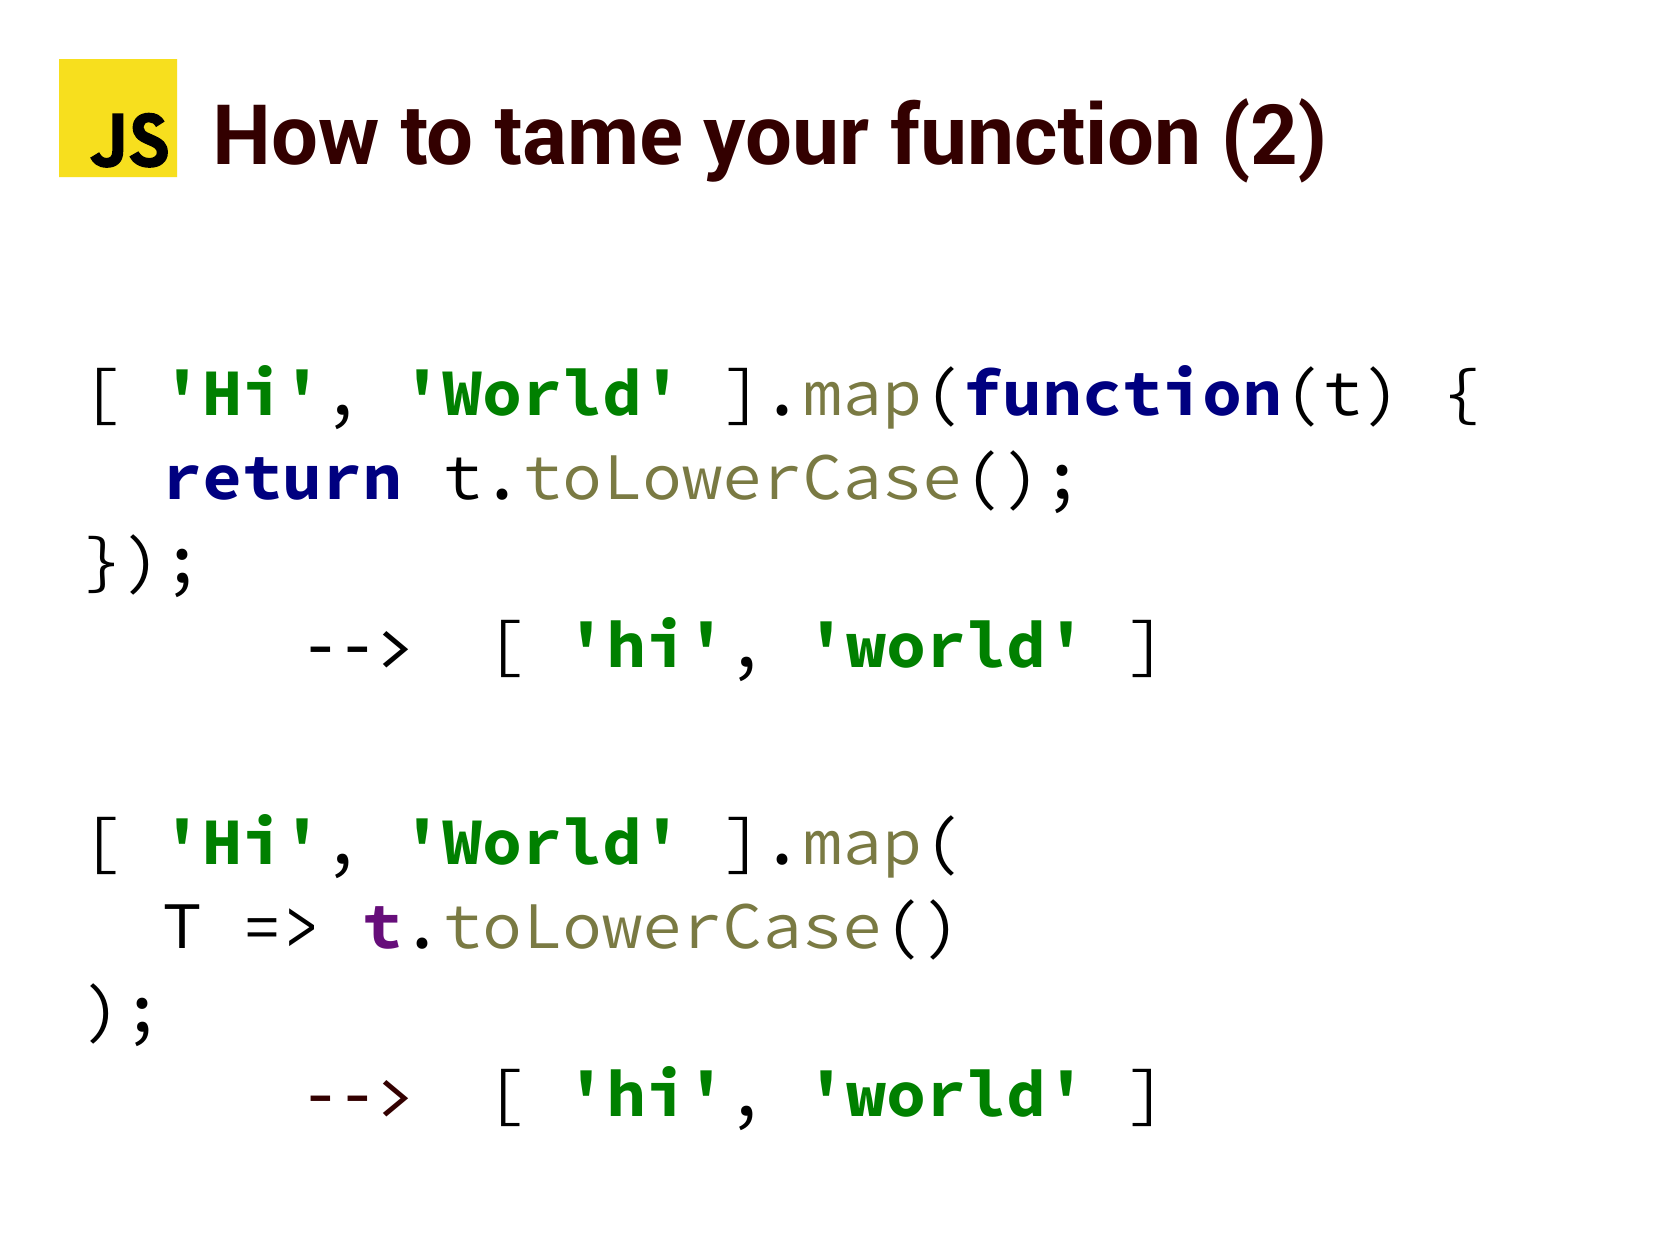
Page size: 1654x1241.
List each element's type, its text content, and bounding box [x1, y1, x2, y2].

list [ 'Hi', 'World' ].map(function(t) { return t.toLowerCase(); }); --> [ 'hi', 'world' ] [ 'Hi', 'World' ].map( T => t.toLowerCase() ); --> [ 'hi', 'world' ] [82, 236, 1571, 1136]
title How to tame your function (2) [194, 72, 1559, 201]
